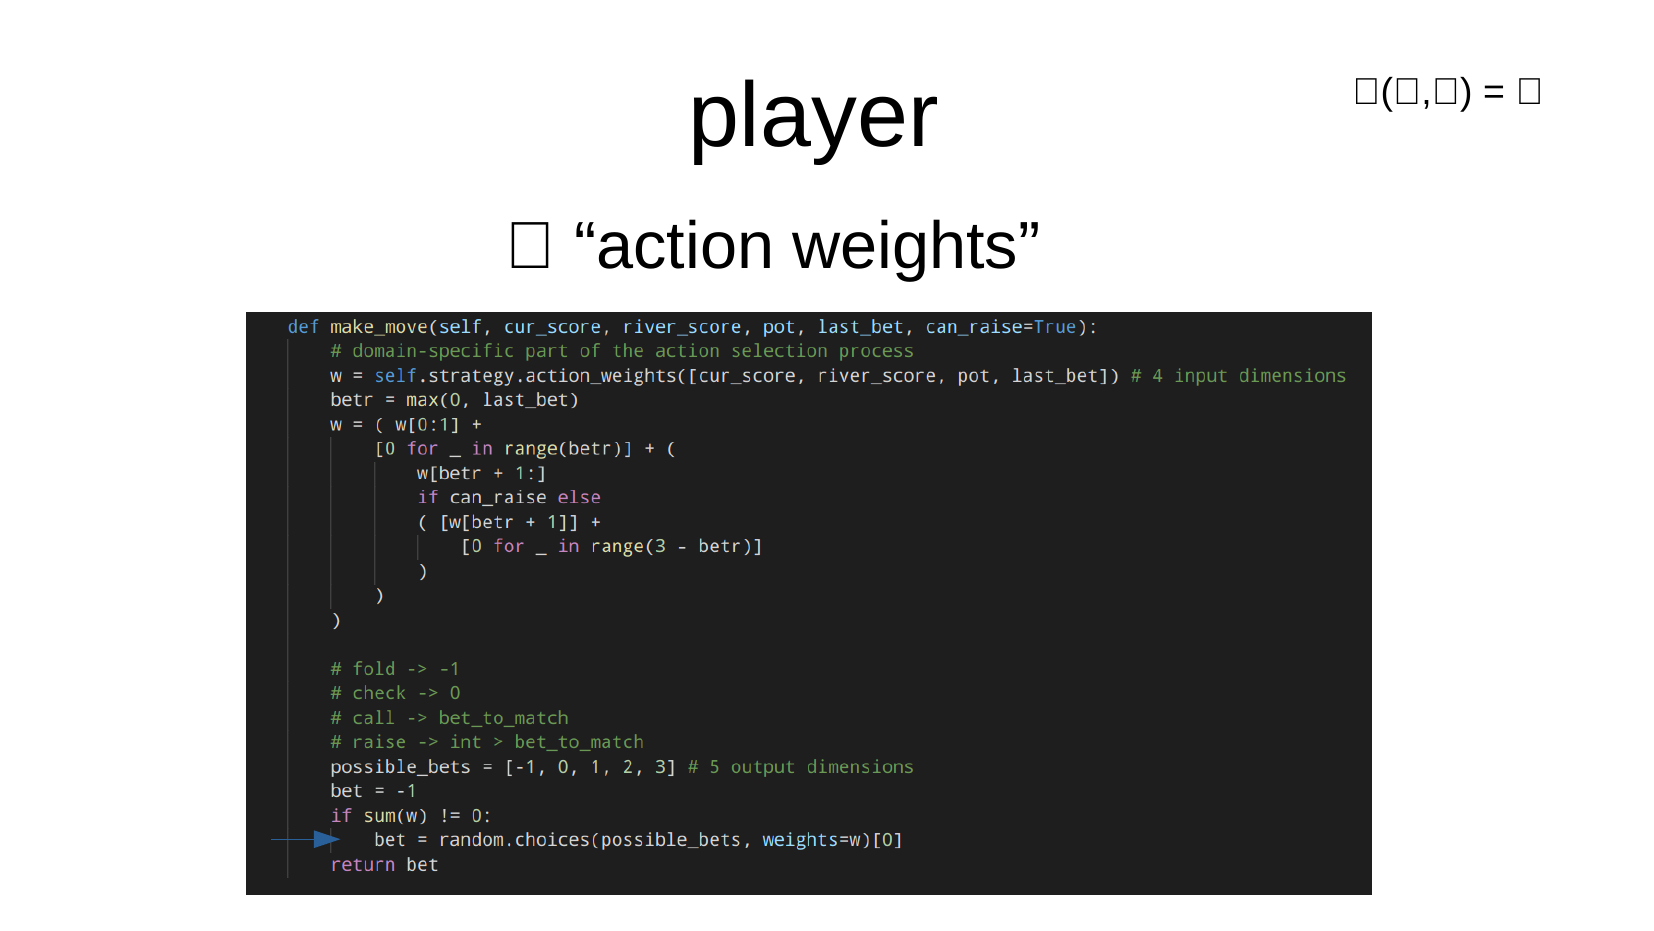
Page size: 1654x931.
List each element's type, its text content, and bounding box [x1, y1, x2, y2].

text_box 👀(🧠,🌳) = 💪 [1266, 63, 1633, 121]
title player [82, 37, 1571, 193]
picture [246, 312, 1372, 895]
list 💪 “action weights” [434, 208, 1167, 312]
